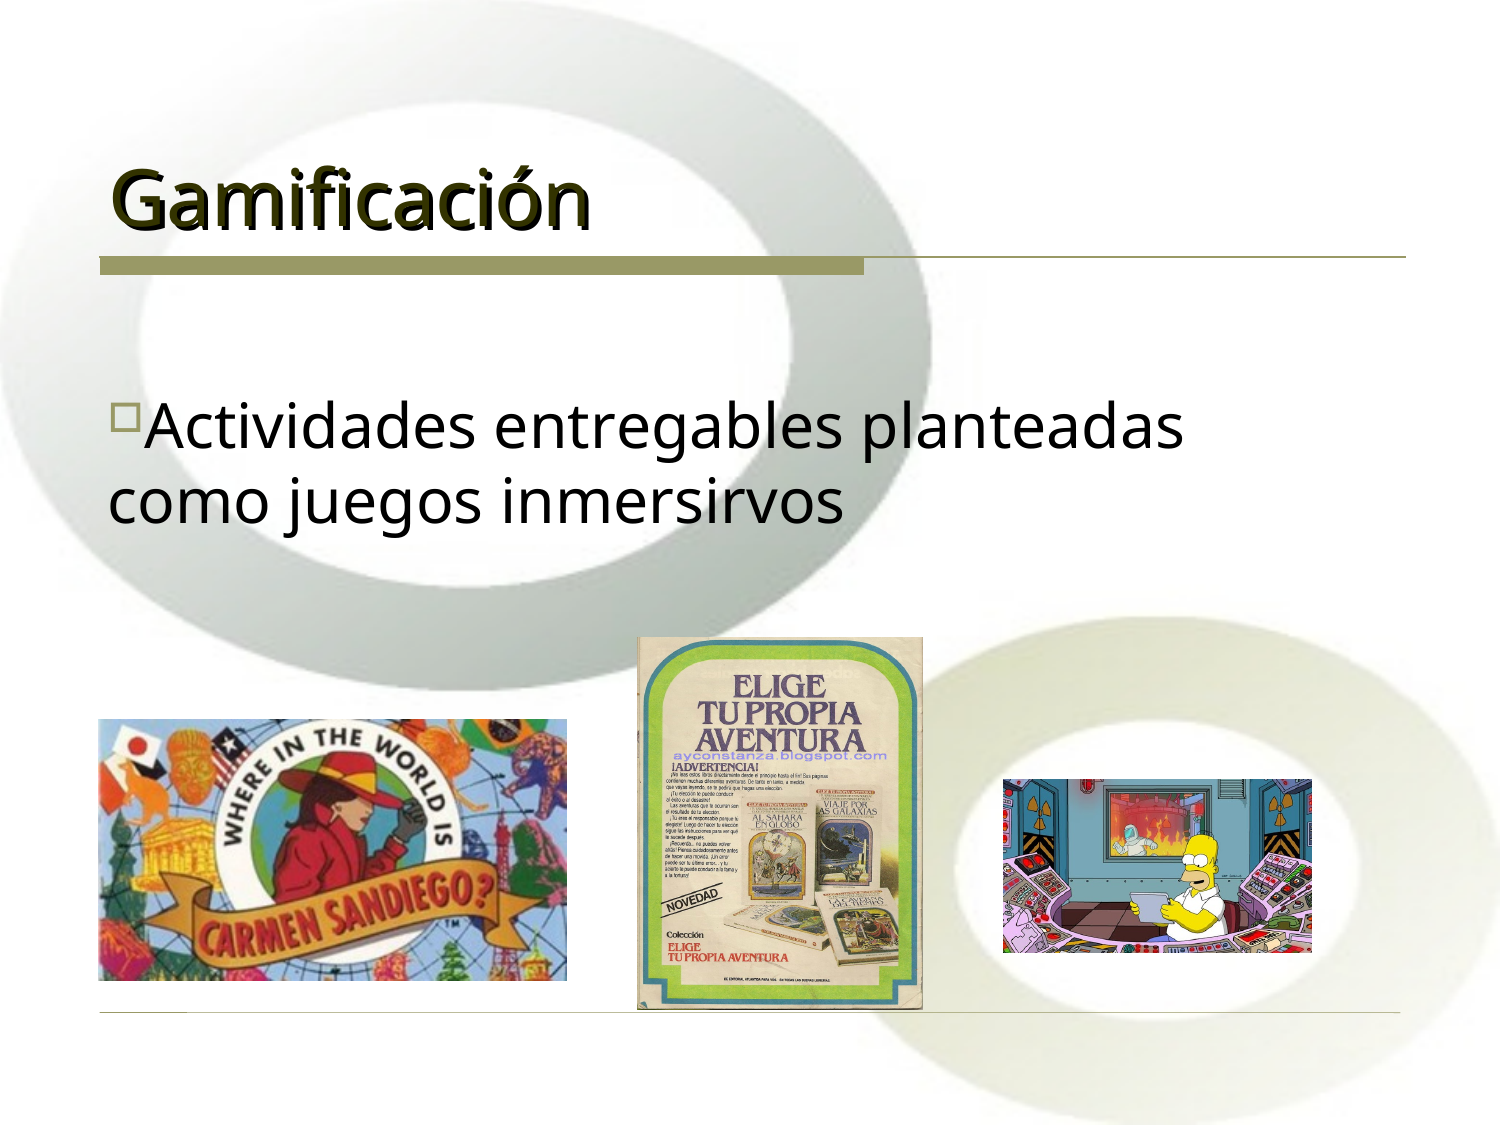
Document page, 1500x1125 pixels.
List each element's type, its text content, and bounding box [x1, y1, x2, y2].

picture [0, 0, 1500, 1125]
title Gamificación [94, 50, 1407, 250]
list Actividades entregables planteadas como juegos inmersirvos [92, 287, 1353, 1013]
